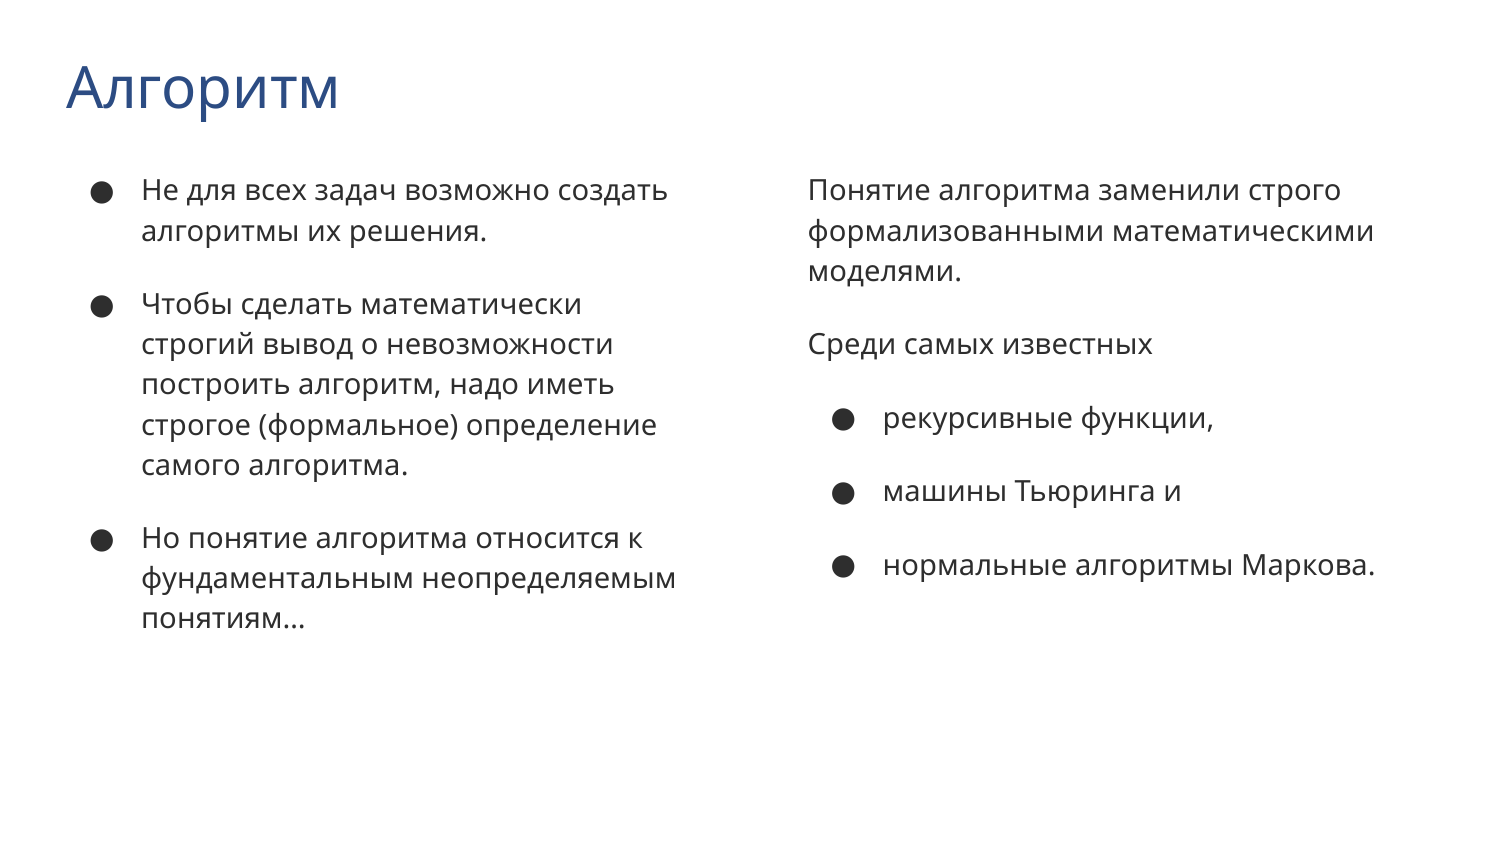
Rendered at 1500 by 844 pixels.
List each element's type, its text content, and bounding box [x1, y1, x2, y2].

list Не для всех задач возможно создать алгоритмы их решения. Чтобы сделать математически строгий вывод о невозможности построить алгоритм, надо иметь строгое (формальное) определение самого алгоритма. Но понятие алгоритма относится к фундаментальным неопределяемым понятиям… [51, 151, 708, 807]
title Алгоритм [51, 35, 1449, 130]
list Понятие алгоритма заменили строго формализованными математическими моделями. Среди самых известных рекурсивные функции, машины Тьюринга и нормальные алгоритмы Маркова. [792, 151, 1449, 807]
